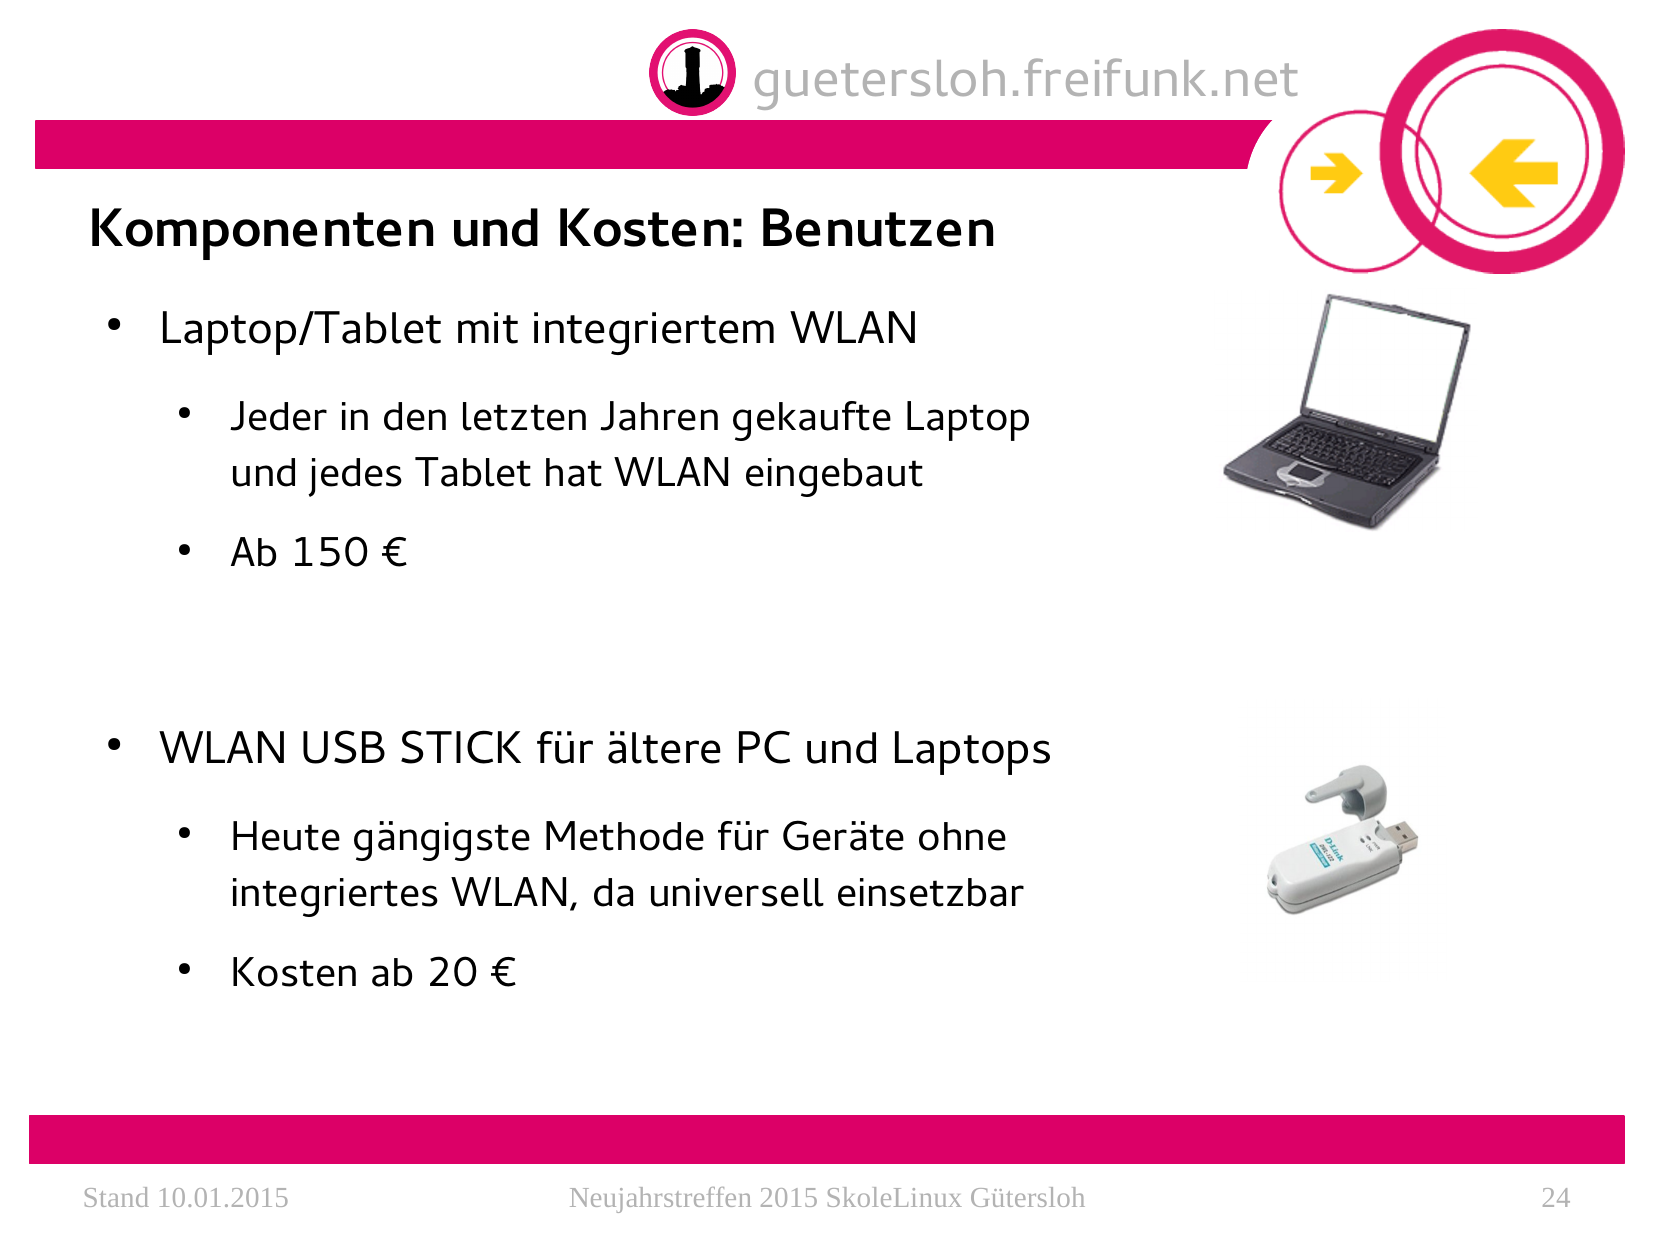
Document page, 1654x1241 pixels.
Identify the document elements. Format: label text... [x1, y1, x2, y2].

list Laptop/Tablet mit integriertem WLAN Jeder in den letzten Jahren gekaufte Laptop und jedes Tablet hat WLAN eingebaut Ab 150 € WLAN USB STICK für ältere PC und Laptops Heute gängigste Methode für Geräte ohne integriertes WLAN, da universell einsetzbar Kosten ab 20 € [88, 295, 1565, 1085]
picture [1278, 29, 1625, 274]
picture [649, 29, 736, 116]
title Komponenten und Kosten: Benutzen [88, 196, 1123, 271]
picture [1238, 698, 1447, 982]
picture [1214, 288, 1478, 533]
